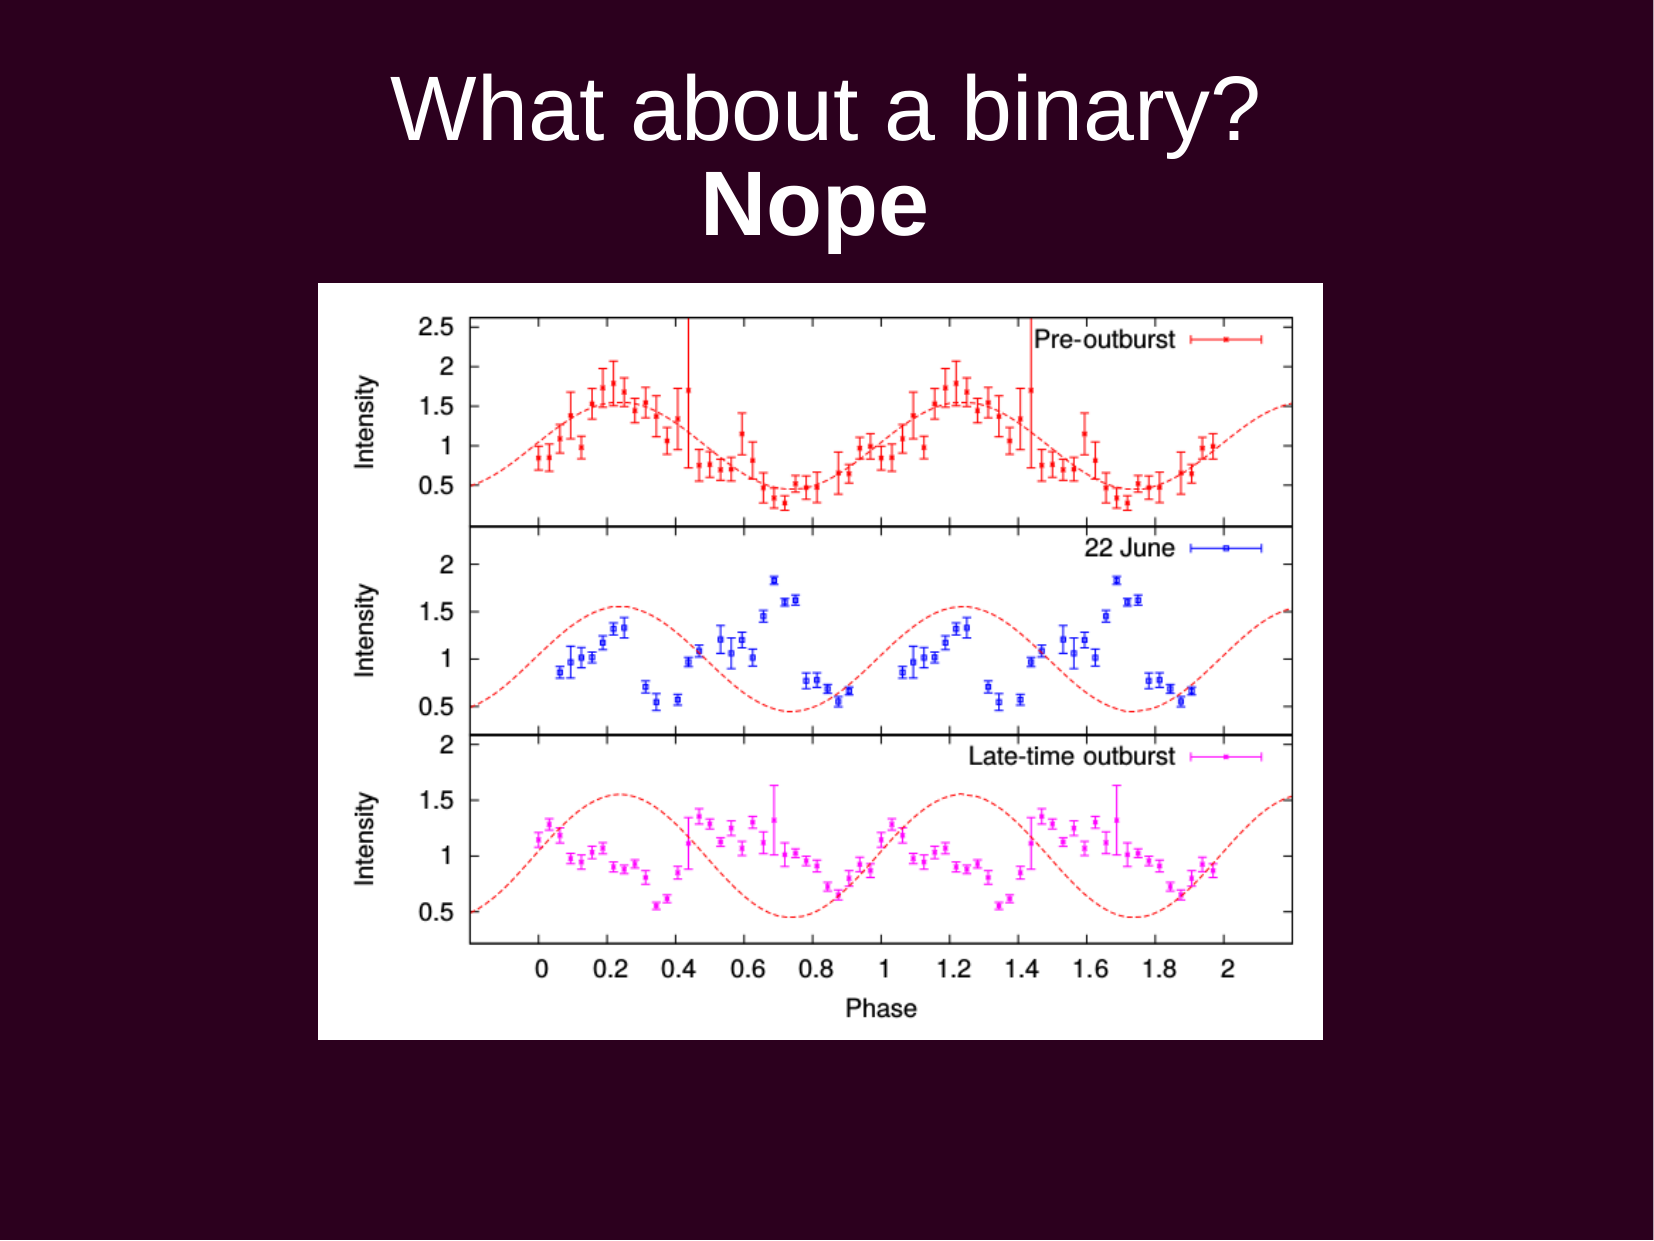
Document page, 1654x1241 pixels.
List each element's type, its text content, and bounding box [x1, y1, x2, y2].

picture [318, 308, 1323, 1040]
title Nope [70, 100, 1559, 308]
title What about a binary? [82, 5, 1571, 213]
